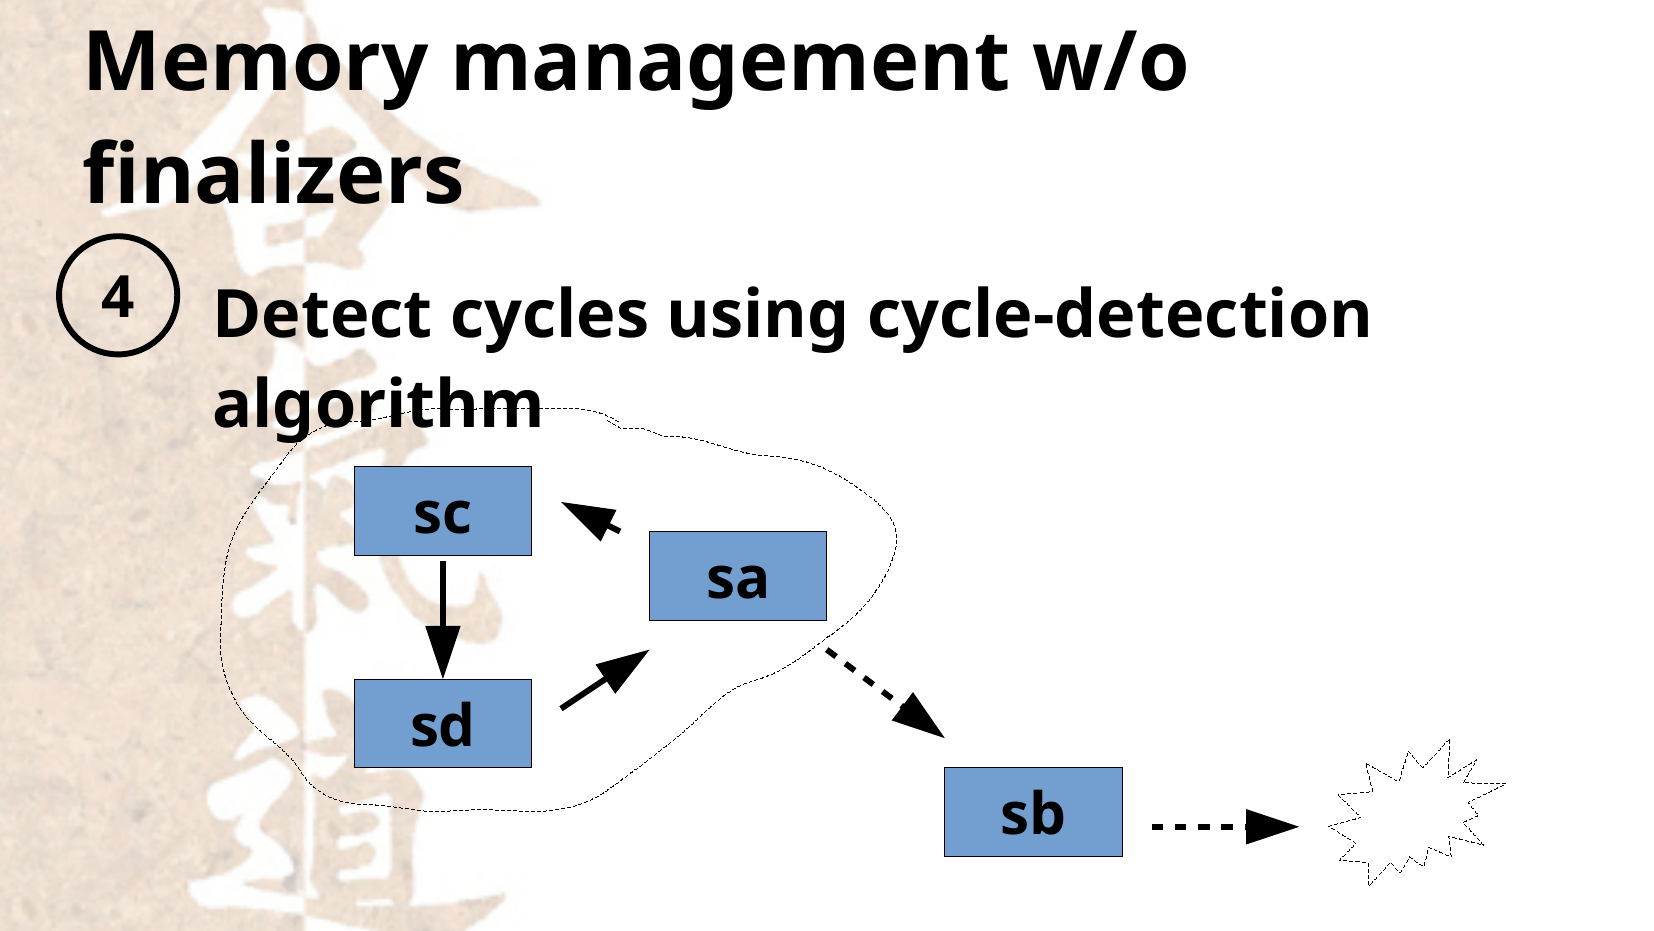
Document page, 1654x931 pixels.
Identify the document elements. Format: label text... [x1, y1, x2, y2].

text_box Detect cycles using cycle-detection algorithm [177, 265, 1506, 467]
text_box sc [354, 466, 532, 556]
text_box sb [944, 767, 1123, 857]
text_box sd [354, 679, 532, 768]
picture [0, 0, 1654, 931]
text_box 4 [59, 236, 177, 355]
text_box sa [649, 531, 827, 621]
title Memory management w/o finalizers [82, 37, 1571, 193]
